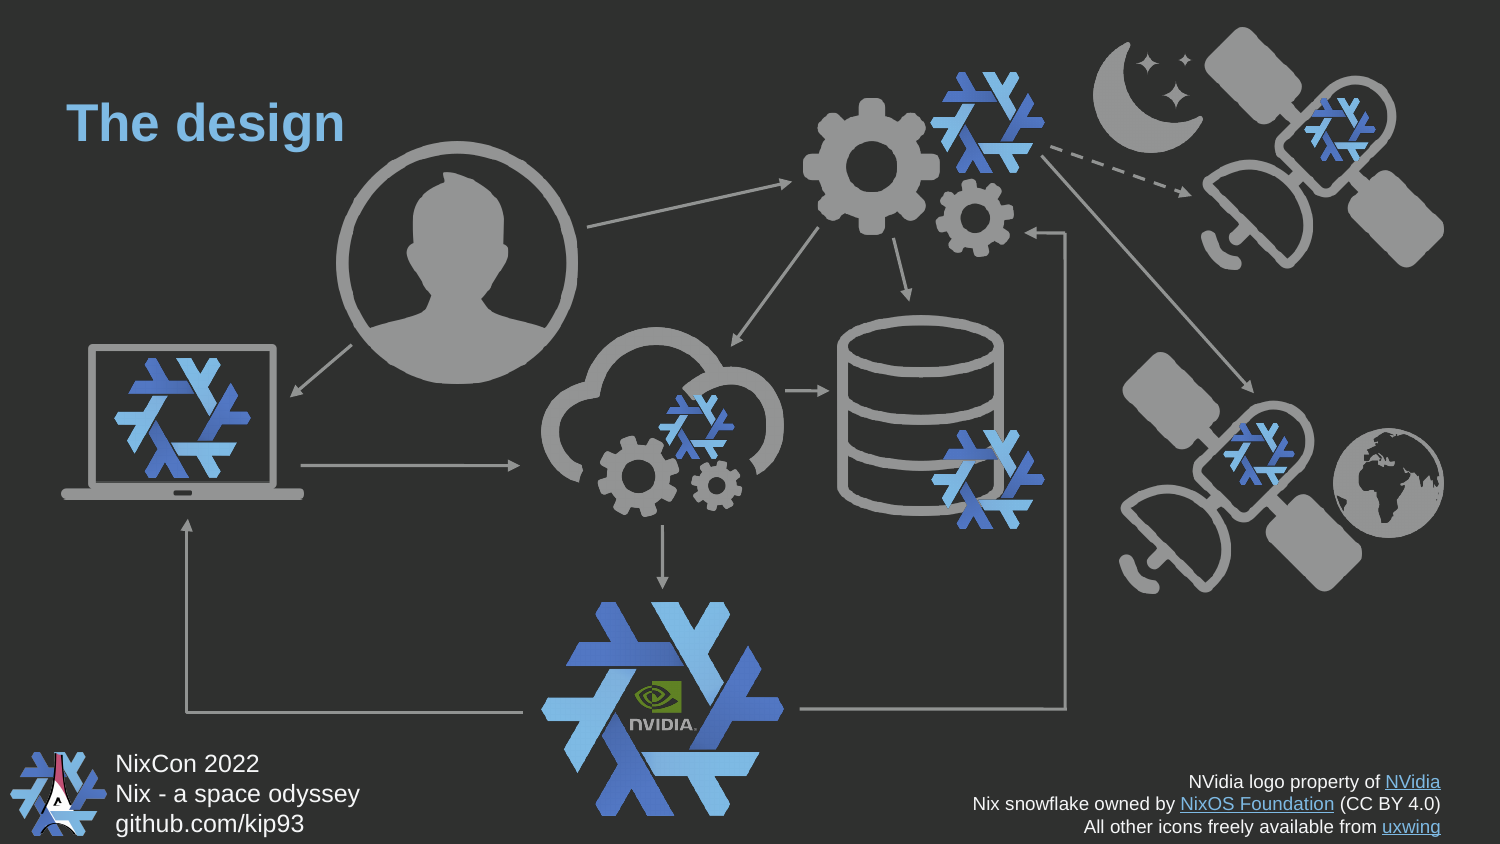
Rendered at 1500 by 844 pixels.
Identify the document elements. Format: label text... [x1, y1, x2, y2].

title The design [51, 72, 930, 167]
picture [803, 72, 1045, 257]
picture [1093, 27, 1444, 270]
picture [61, 344, 304, 500]
picture [336, 141, 784, 517]
picture [541, 602, 784, 816]
picture [10, 752, 107, 836]
title The design [1045, 72, 1201, 167]
title The design [1444, 72, 1449, 167]
text_box NVidia logo property of NVidia Nix snowflake owned by NixOS Foundation (CC BY 4.0) All other icons freely available from uxwing [403, 754, 1456, 844]
picture [1119, 352, 1444, 594]
picture [837, 315, 1045, 529]
